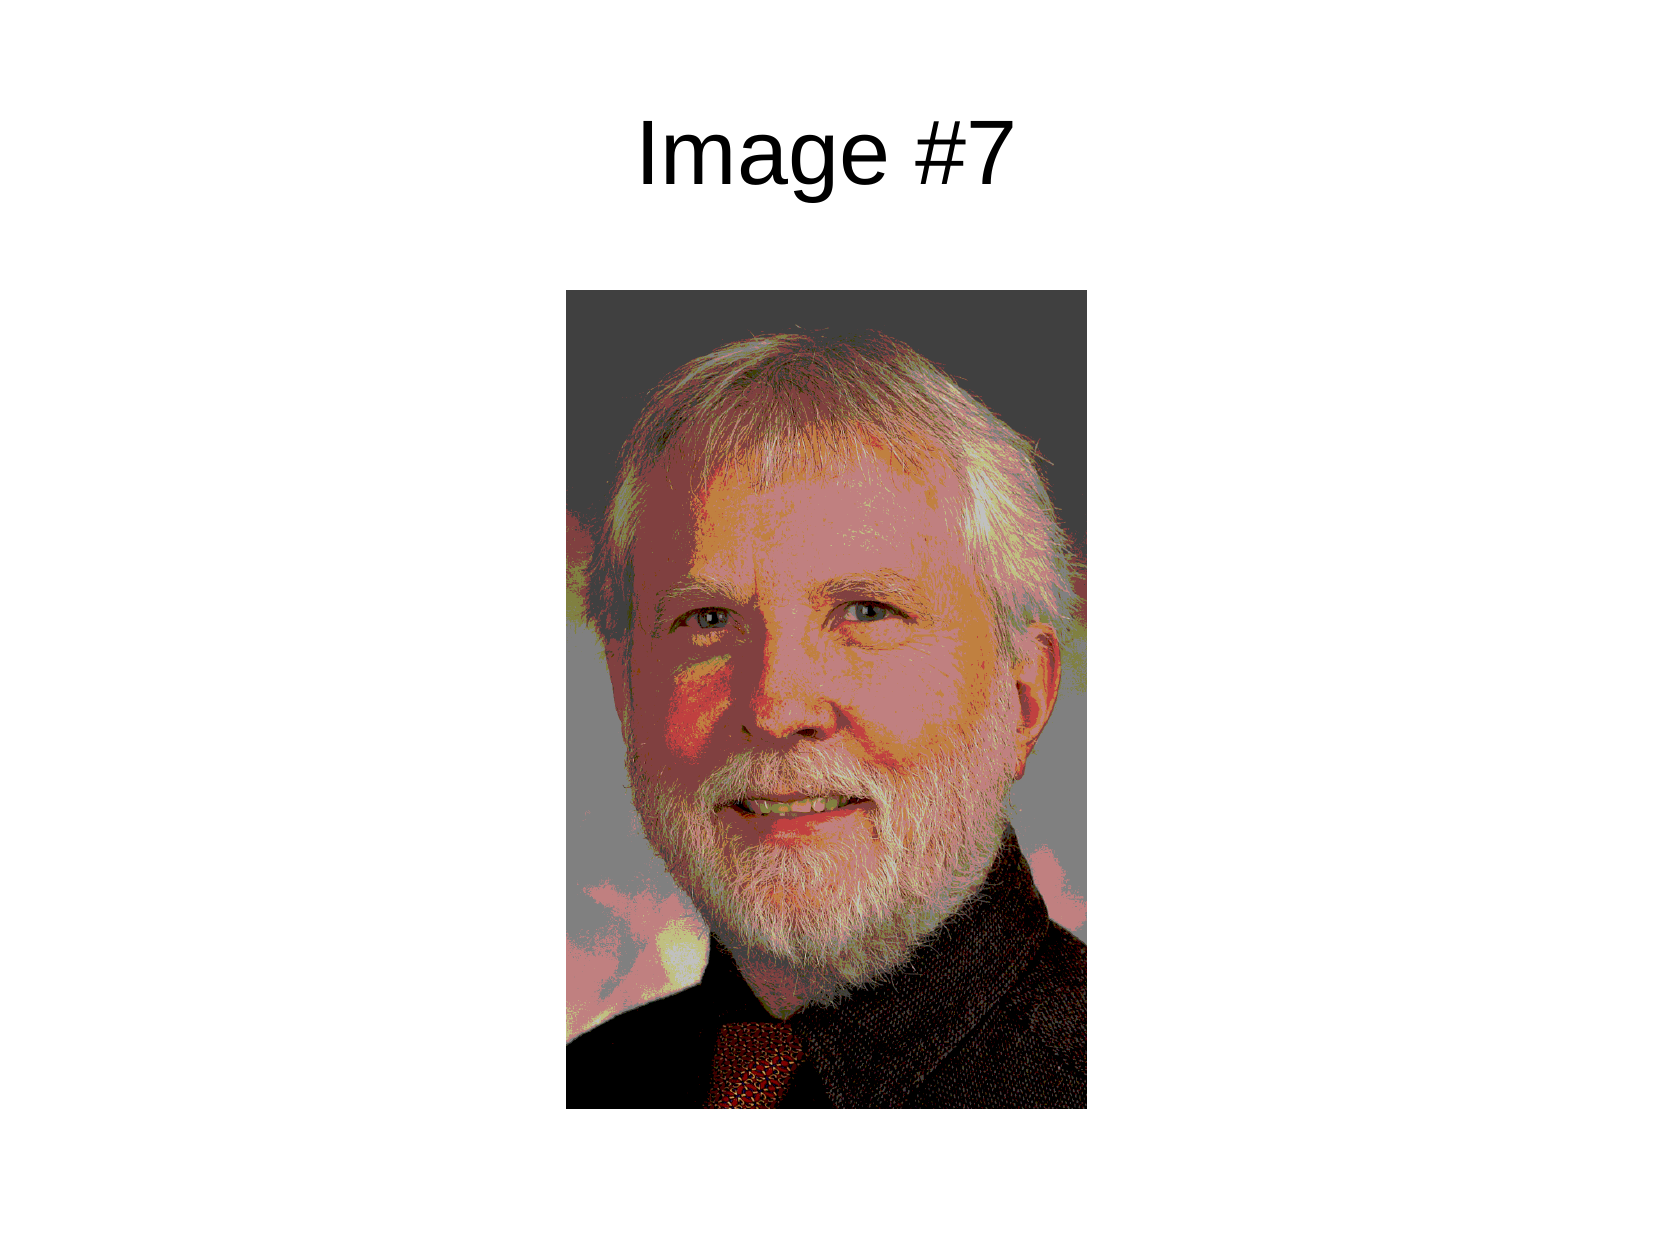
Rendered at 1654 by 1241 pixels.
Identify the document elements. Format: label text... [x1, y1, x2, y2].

picture [566, 290, 1087, 1109]
title Image #7 [82, 49, 1571, 257]
